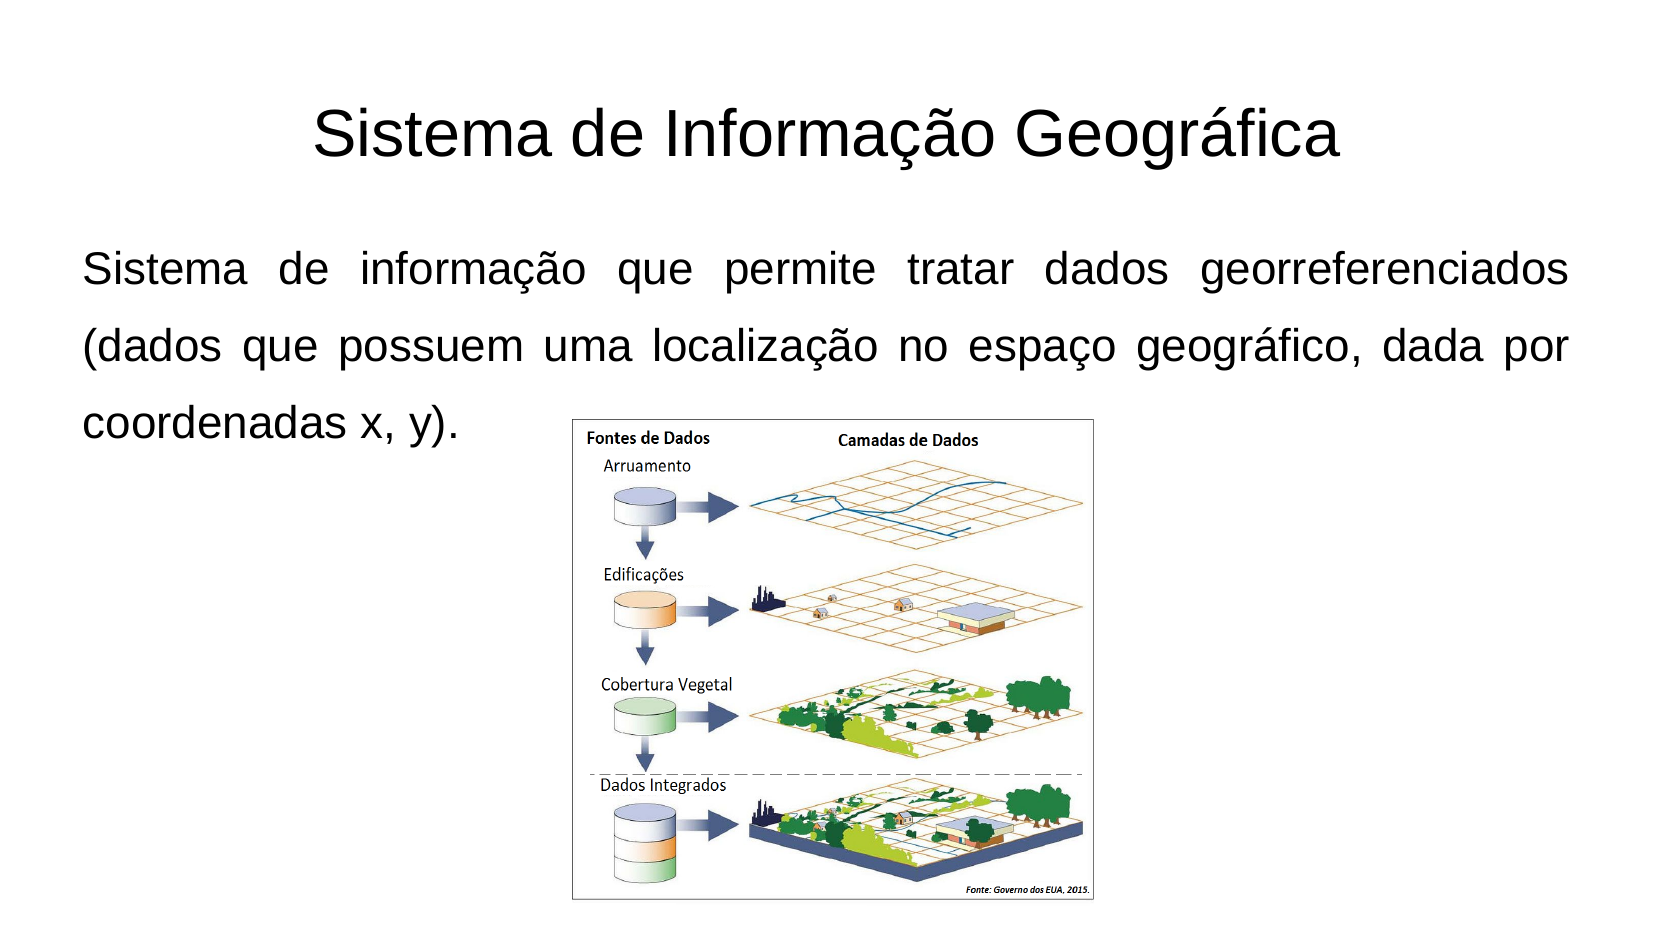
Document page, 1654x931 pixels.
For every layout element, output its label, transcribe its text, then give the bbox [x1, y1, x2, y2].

picture [566, 413, 1099, 906]
title Sistema de Informação Geográfica [82, 37, 1571, 193]
list Sistema de informação que permite tratar dados georreferenciados (dados que possuem uma localização no espaço geográfico, dada por coordenadas x, y). [82, 217, 1571, 758]
